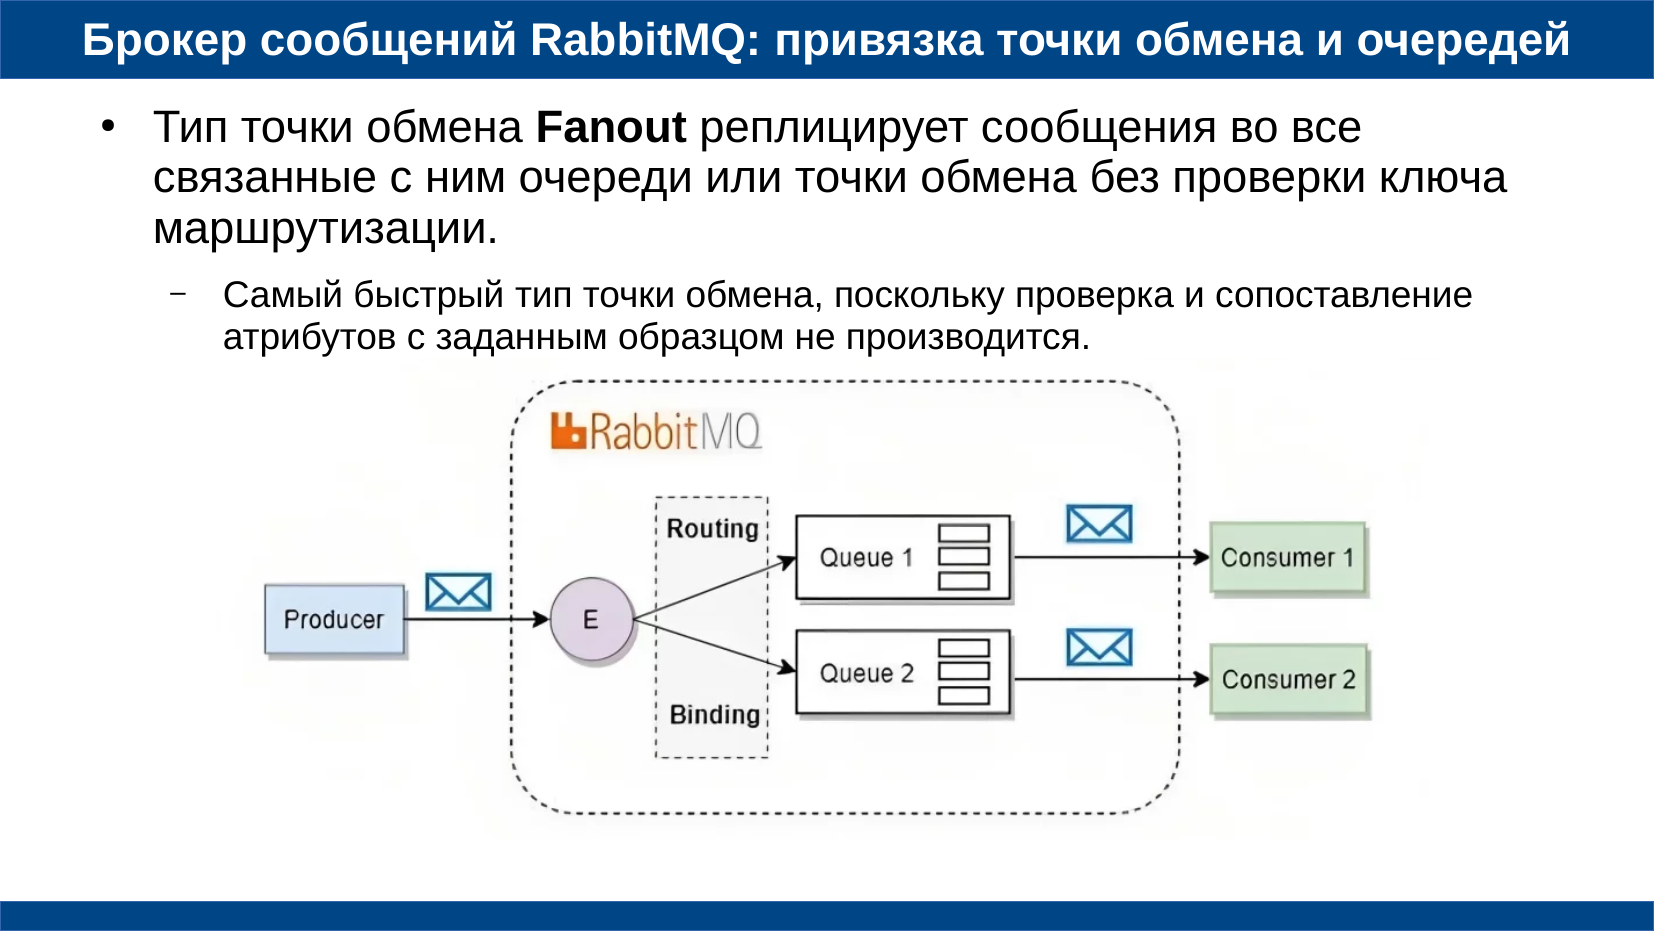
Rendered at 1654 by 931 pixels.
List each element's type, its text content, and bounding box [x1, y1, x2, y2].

list Тип точки обмена Fanout реплицирует сообщения во все связанные с ним очереди или точки обмена без проверки ключа маршрутизации. Самый быстрый тип точки обмена, поскольку проверка и сопоставление атрибутов с заданным образцом не производится. [82, 101, 1571, 359]
picture [216, 358, 1456, 840]
title Брокер сообщений RabbitMQ: привязка точки обмена и очередей [0, 0, 1654, 79]
